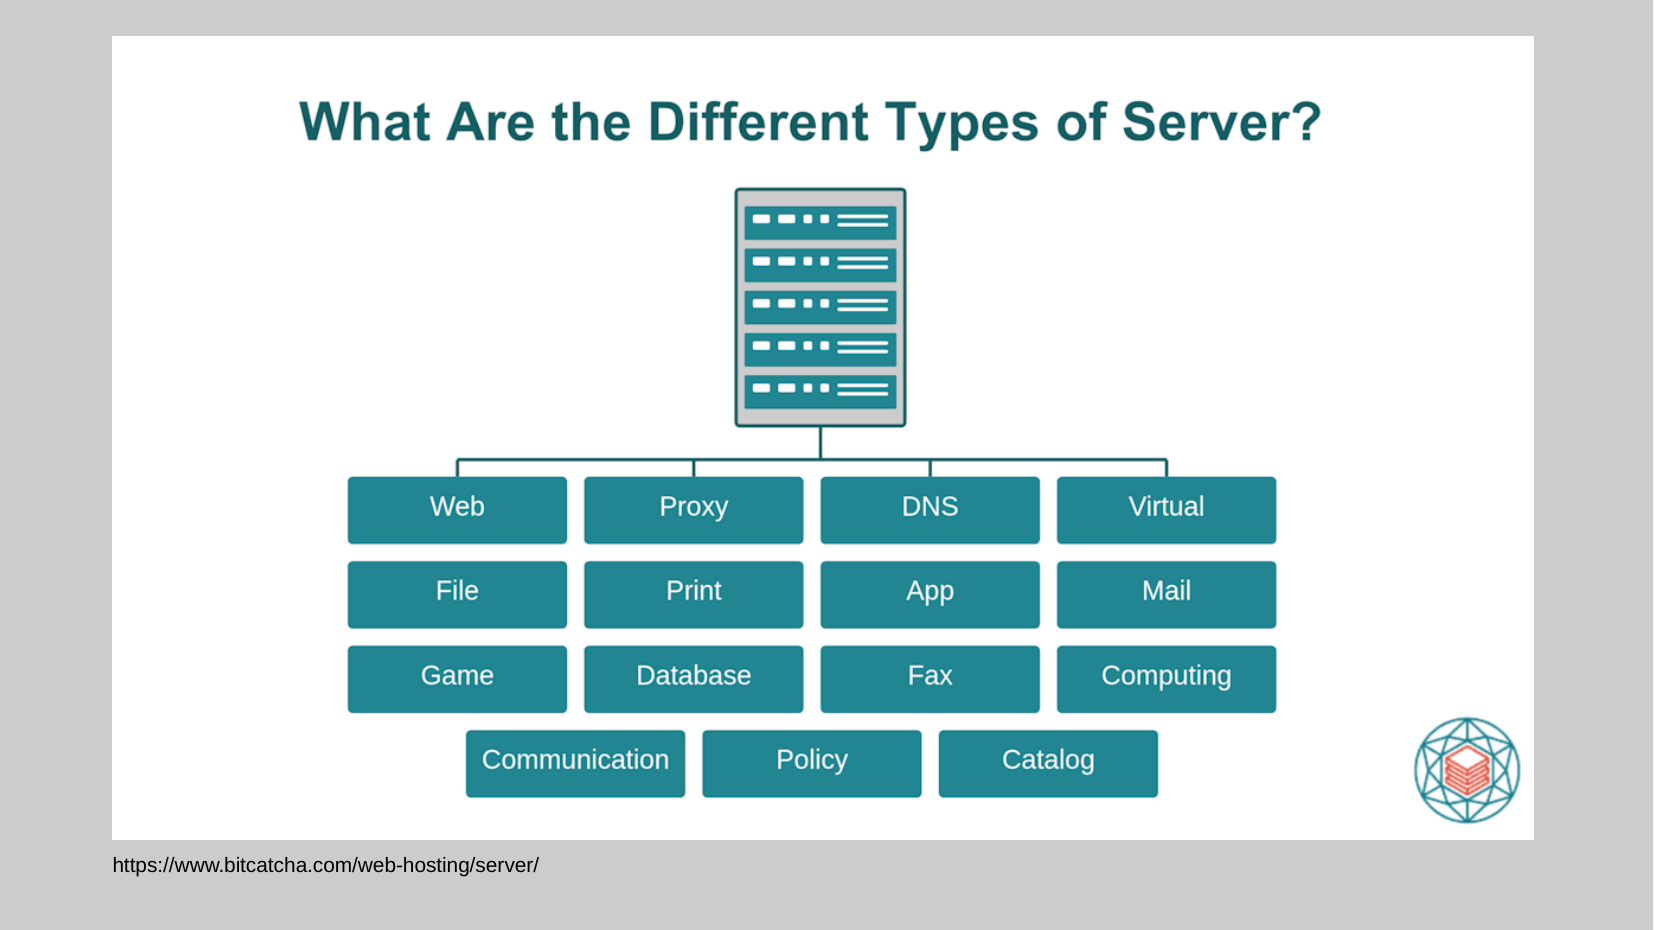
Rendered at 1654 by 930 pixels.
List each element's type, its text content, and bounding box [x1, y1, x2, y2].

picture [112, 36, 1534, 840]
title https://www.bitcatcha.com/web-hosting/server/ [112, 787, 1601, 930]
